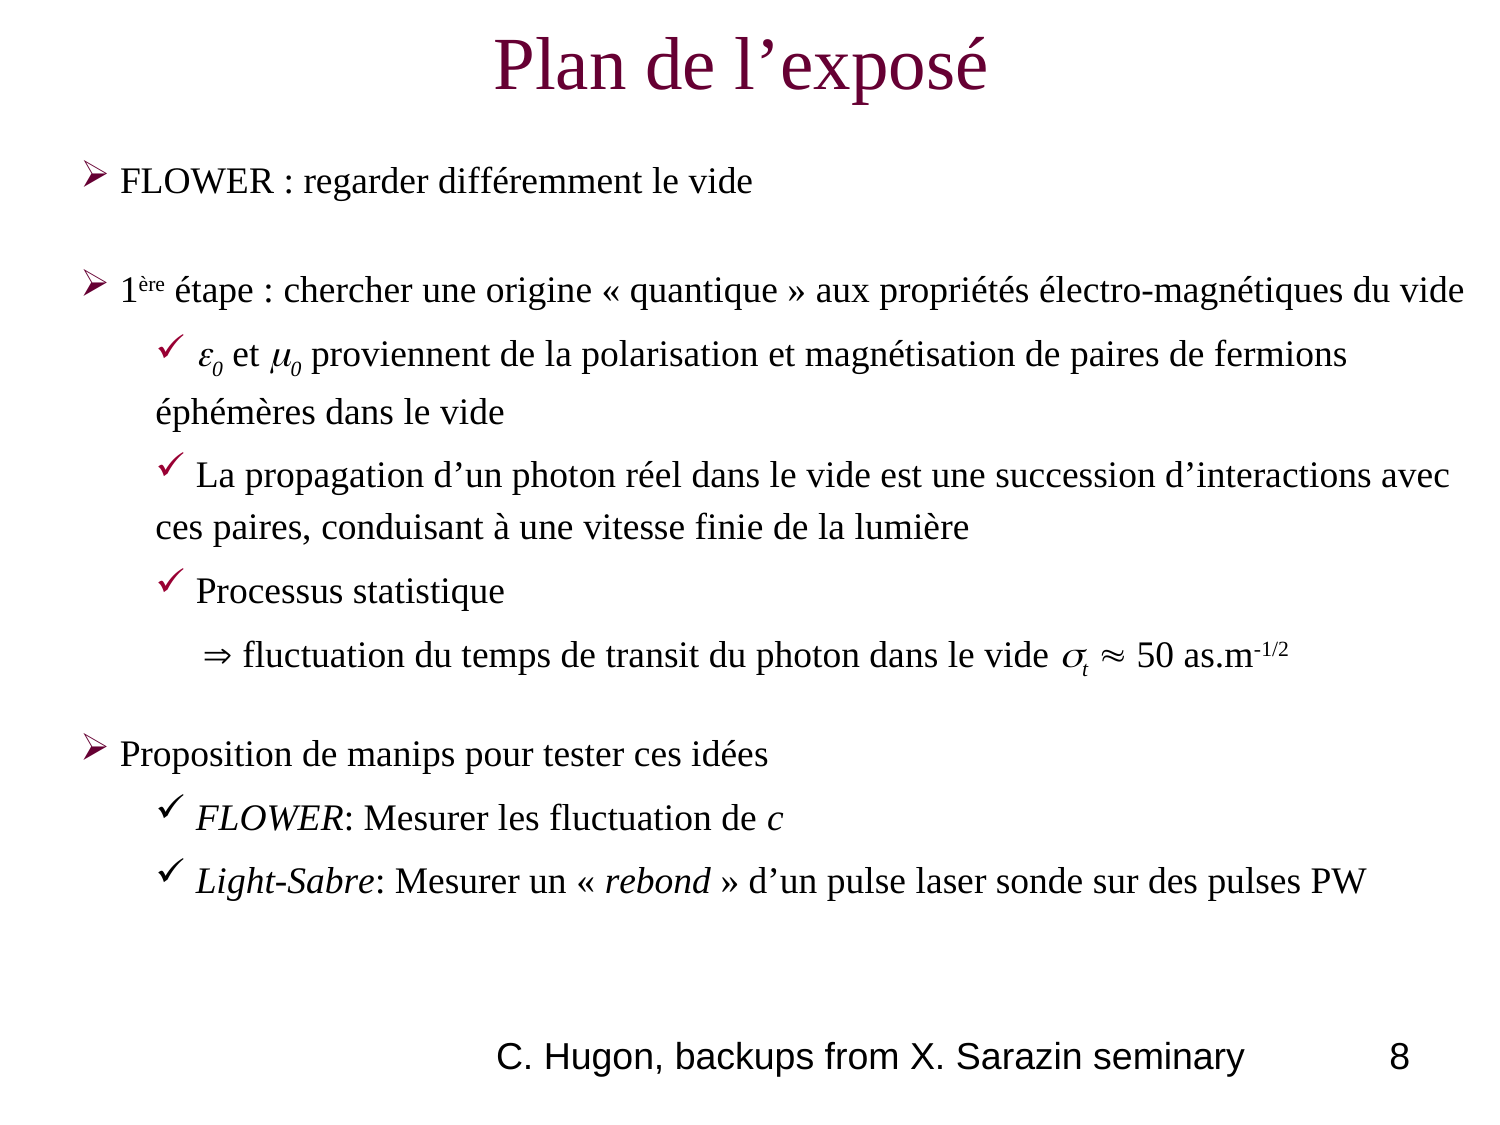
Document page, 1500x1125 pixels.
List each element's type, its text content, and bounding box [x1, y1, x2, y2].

text_box Plan de l’exposé [336, 7, 1147, 113]
text_box 1ère étape : chercher une origine « quantique » aux propriétés électro-magnétiques du vide 0 et 0 proviennent de la polarisation et magnétisation de paires de fermions éphémères dans le vide La propagation d’un photon réel dans le vide est une succession d’interactions avec ces paires, conduisant à une vitesse finie de la lumière Processus statistique  fluctuation du temps de transit du photon dans le vide t  50 as.m-1/2 [65, 250, 1500, 689]
text_box Proposition de manips pour tester ces idées FLOWER: Mesurer les fluctuation de c Light-Sabre: Mesurer un « rebond » d’un pulse laser sonde sur des pulses PW [65, 714, 1472, 909]
text_box FLOWER : regarder différemment le vide [65, 141, 1495, 210]
